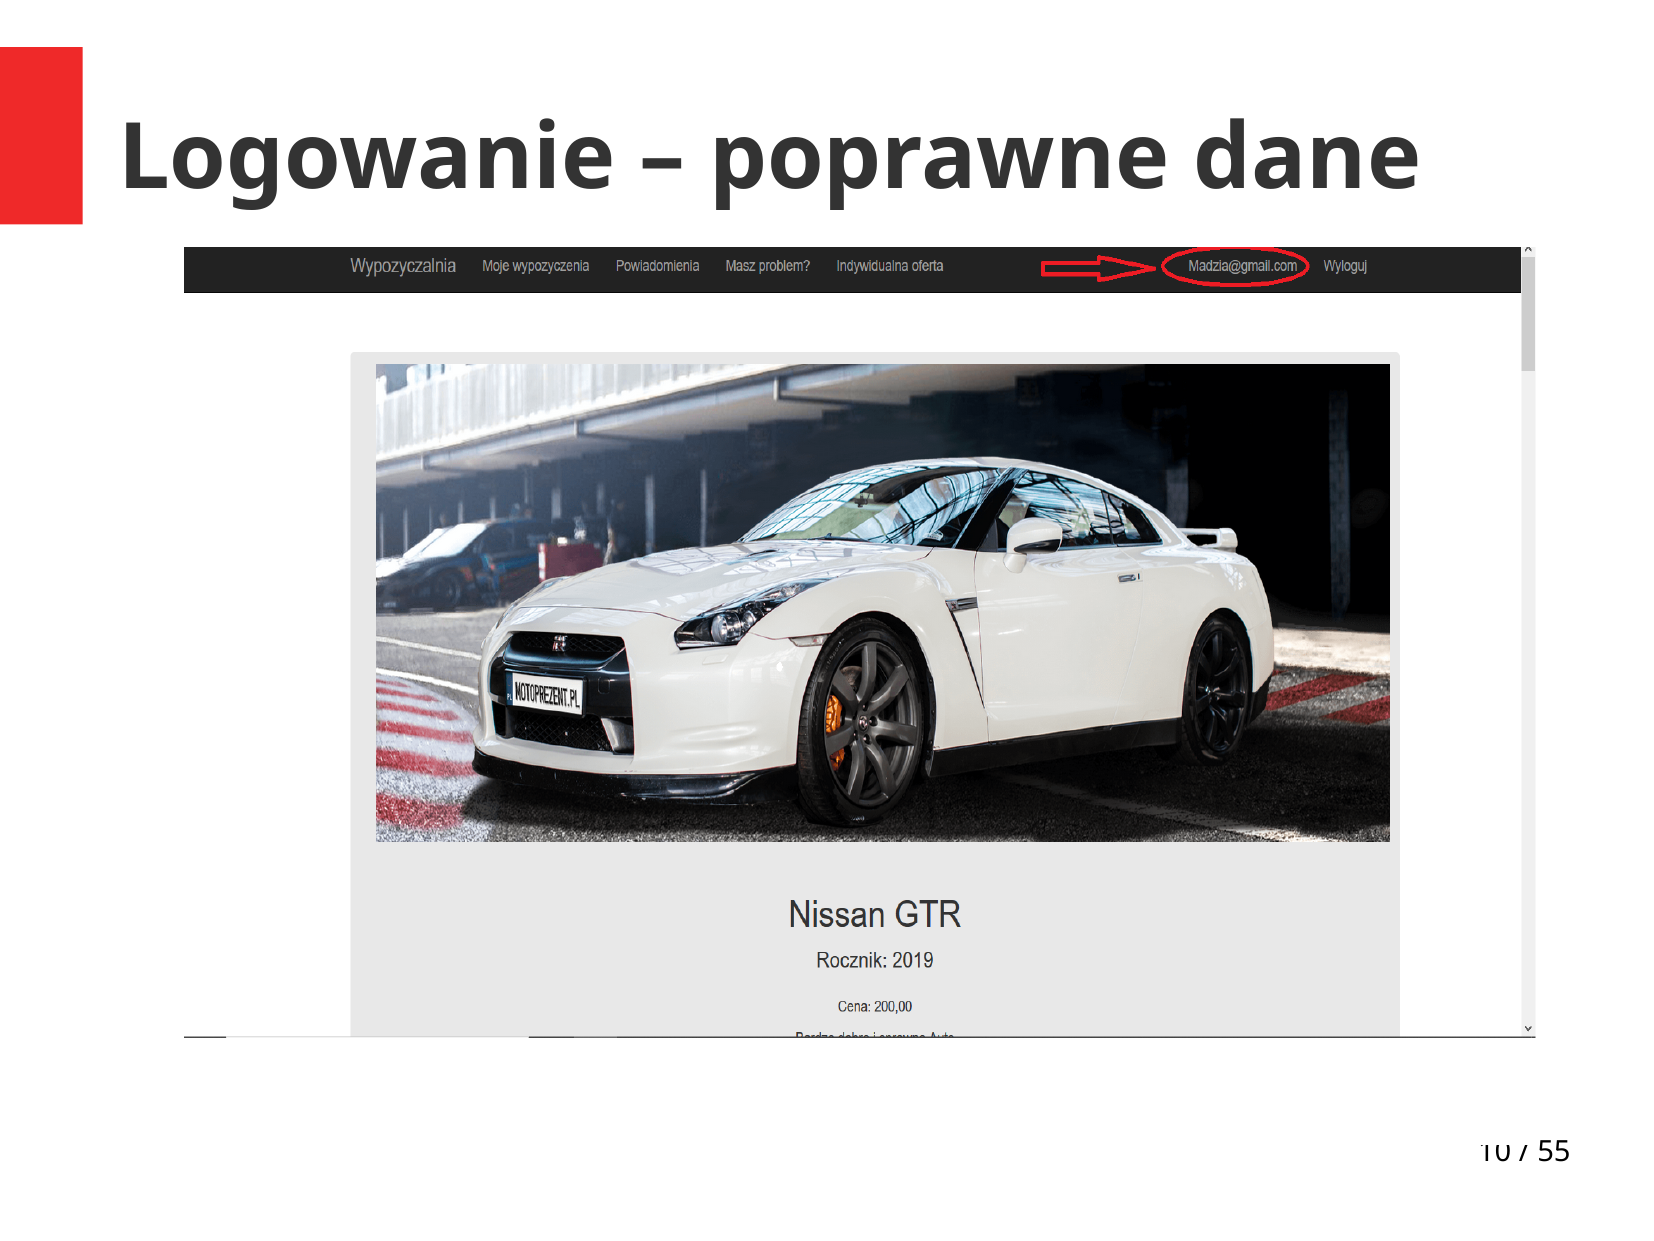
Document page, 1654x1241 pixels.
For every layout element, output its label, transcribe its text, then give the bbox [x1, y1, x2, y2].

title Logowanie – poprawne dane [118, 49, 1571, 257]
picture [184, 247, 1536, 1145]
